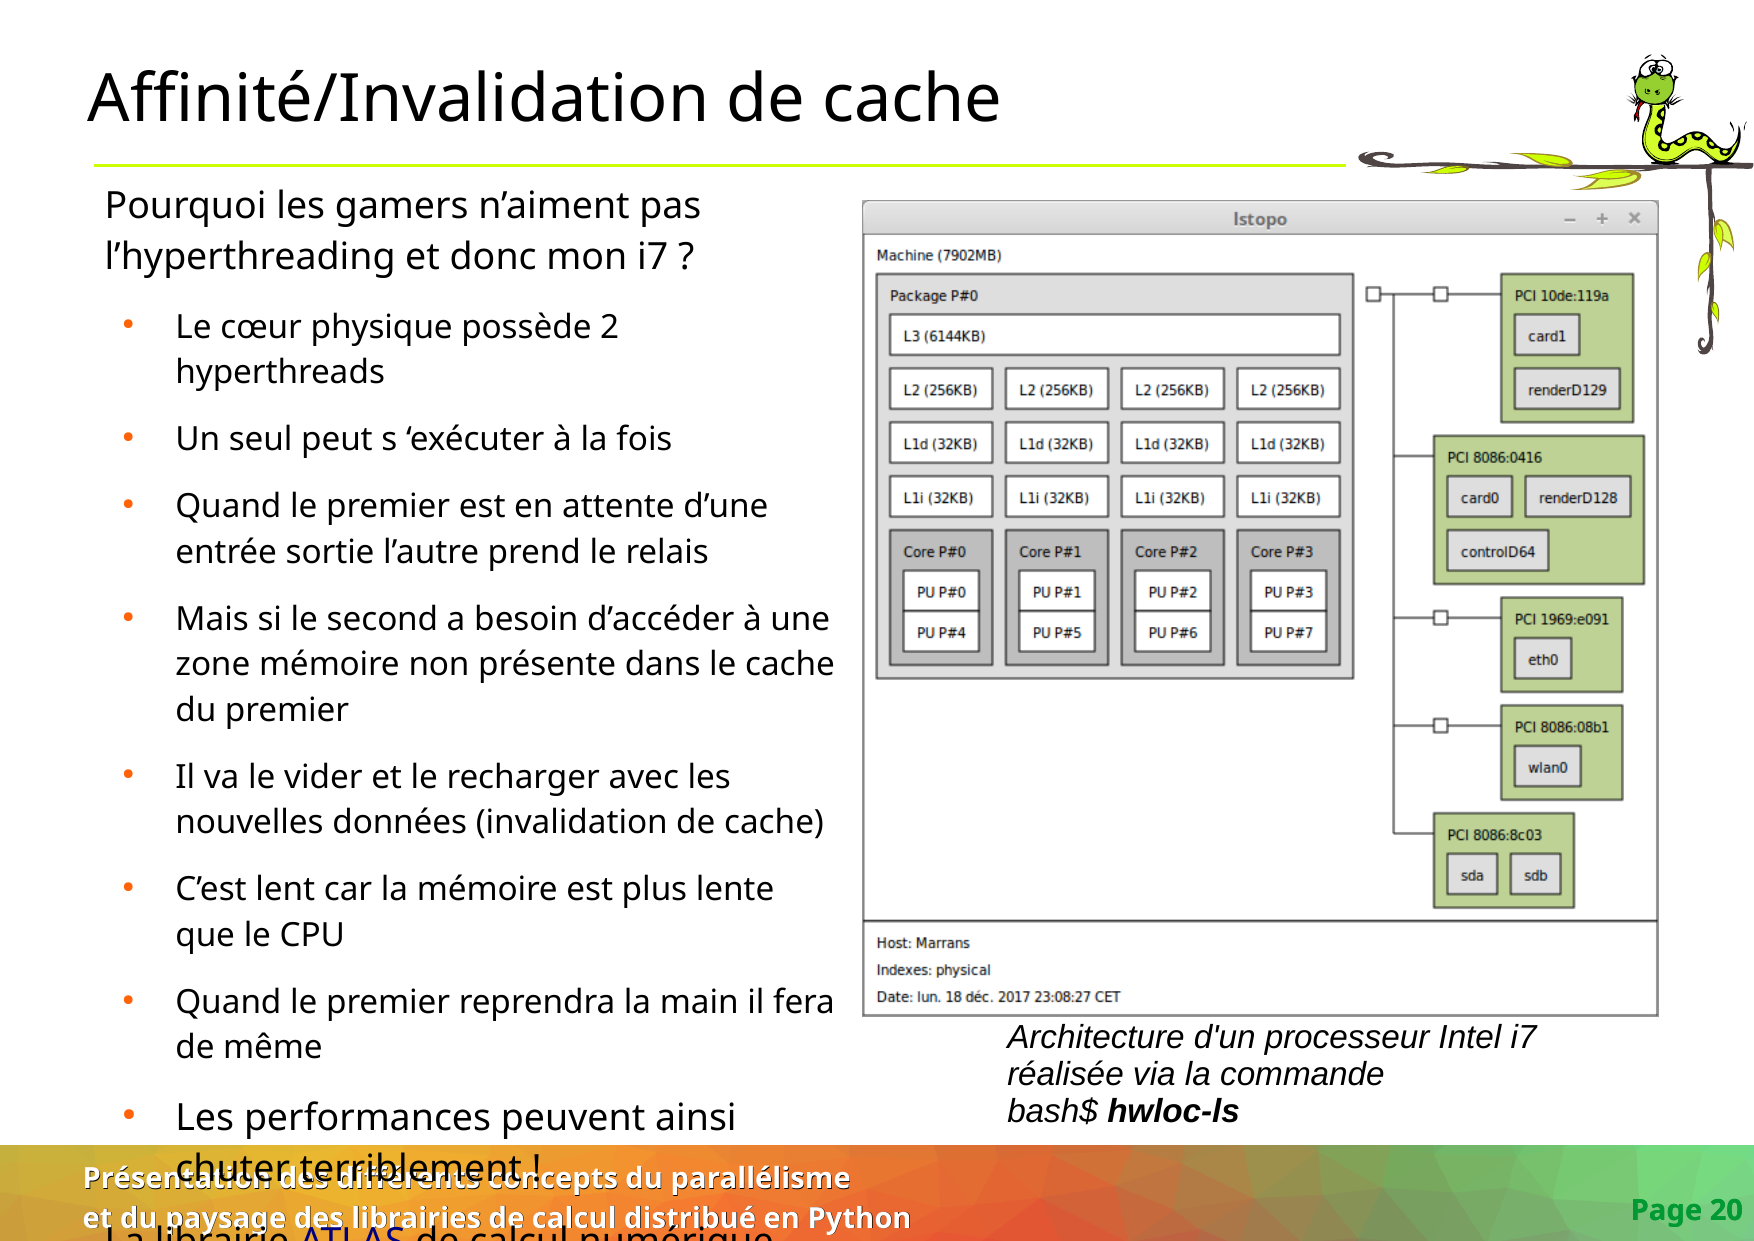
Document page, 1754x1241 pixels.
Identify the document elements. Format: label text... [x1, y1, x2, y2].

picture [712, 1236, 722, 1241]
picture [376, 1215, 382, 1225]
title Affinité/Invalidation de cache [87, 31, 1667, 160]
picture [308, 1232, 314, 1241]
picture [0, 1145, 1754, 1241]
picture [666, 1236, 676, 1241]
picture [257, 1215, 262, 1225]
list Pourquoi les gamers n’aiment pas l’hyperthreading et donc mon i7 ? Le cœur physique possède 2 hyperthreads Un seul peut s ‘exécuter à la fois Quand le premier est en attente d’une entrée sortie l’autre prend le relais Mais si le second a besoin d’accéder à une zone mémoire non présente dans le cache du premier Il va le vider et le recharger avec les nouvelles données (invalidation de cache) C’est lent car la mémoire est plus lente que le CPU Quand le premier reprendra la main il fera de même Les performances peuvent ainsi chuter terriblement ! La librairie ATLAS de calcul numérique conseille carrément de le désactiver ! [104, 178, 839, 1114]
picture [758, 1236, 768, 1241]
picture [300, 1215, 305, 1225]
picture [421, 1236, 431, 1241]
text_box Architecture d'un processeur Intel i7 réalisée via la commande bash$ hwloc-ls [992, 1017, 1619, 1145]
picture [173, 1215, 178, 1225]
picture [862, 200, 1659, 1017]
picture [444, 1236, 454, 1241]
picture [585, 1236, 595, 1241]
picture [274, 1236, 284, 1241]
picture [644, 1236, 654, 1241]
picture [370, 1232, 376, 1241]
picture [170, 1228, 177, 1241]
picture [249, 1235, 261, 1241]
picture [181, 1236, 191, 1241]
picture [632, 1236, 641, 1241]
